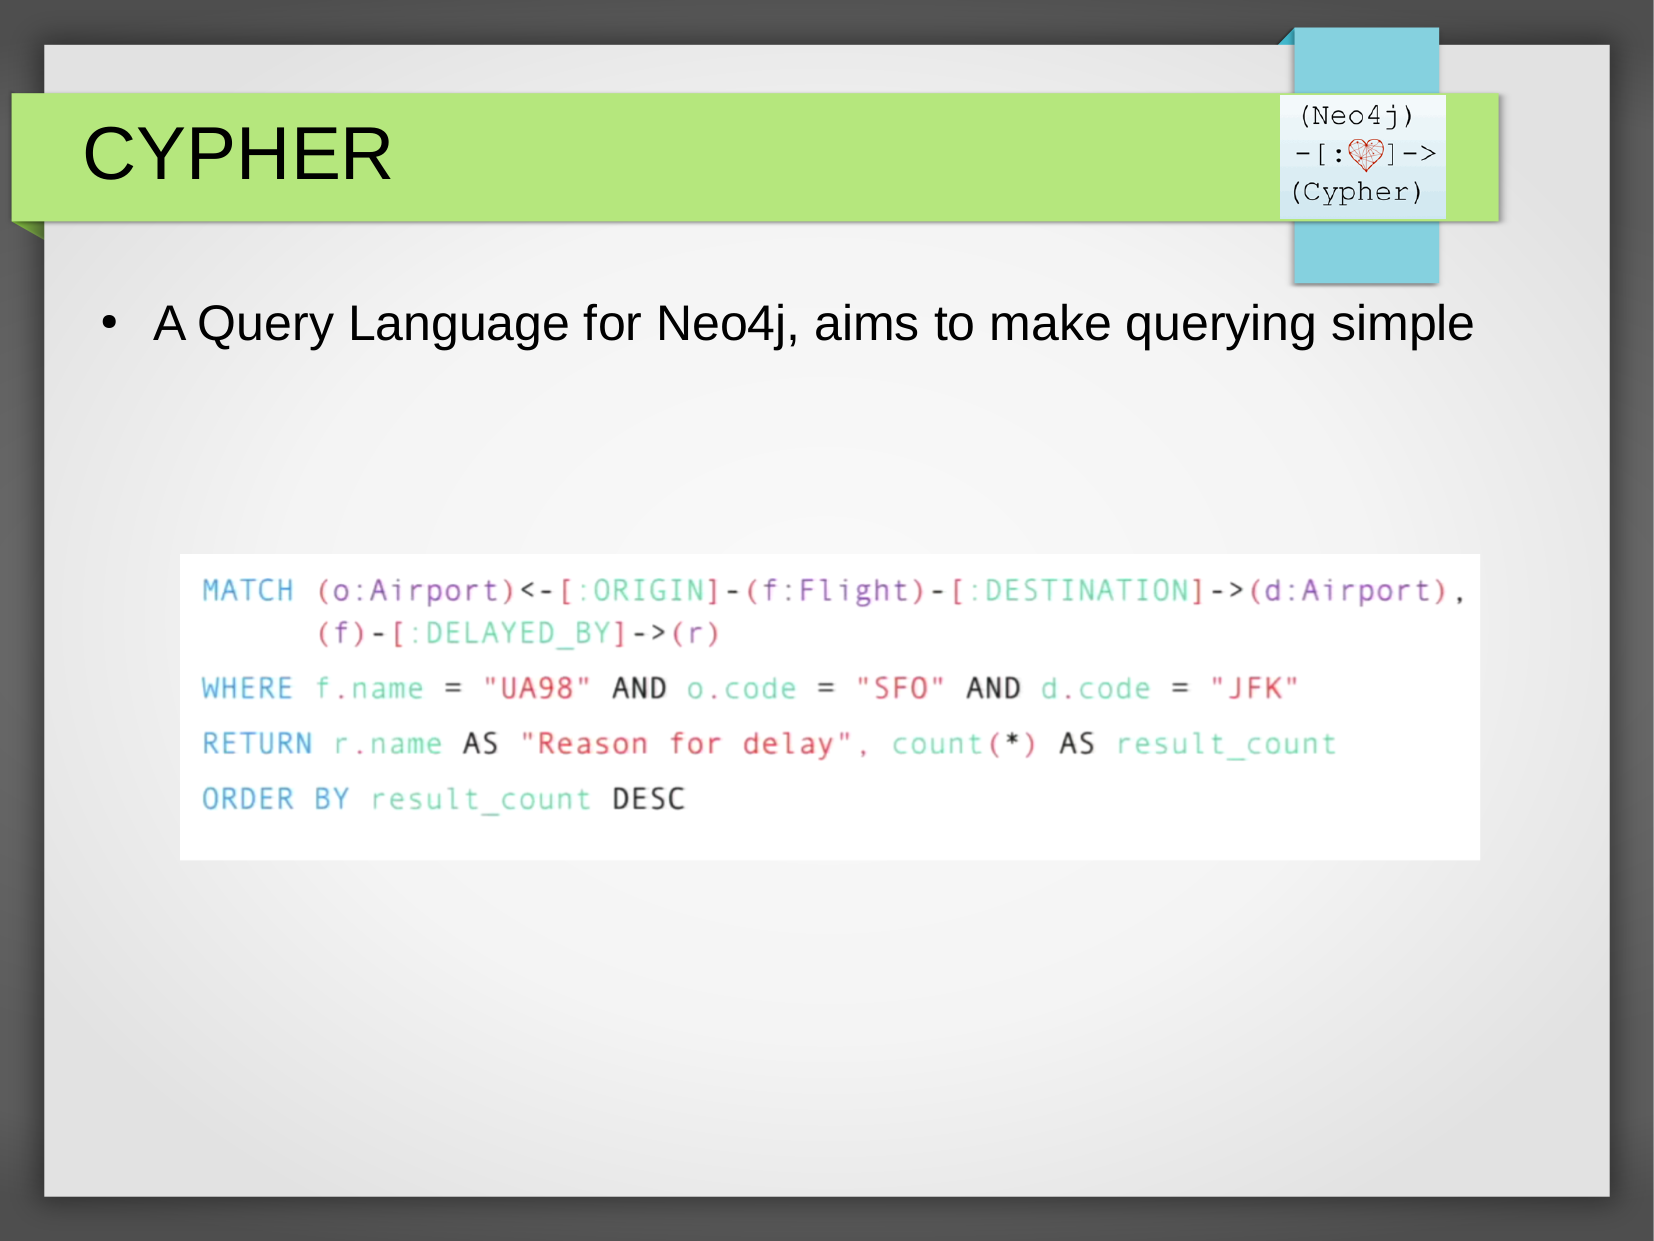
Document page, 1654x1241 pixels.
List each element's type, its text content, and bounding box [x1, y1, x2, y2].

title CYPHER [82, 94, 1264, 213]
picture [0, 0, 1654, 1241]
list A Query Language for Neo4j, aims to make querying simple [82, 295, 1571, 1015]
